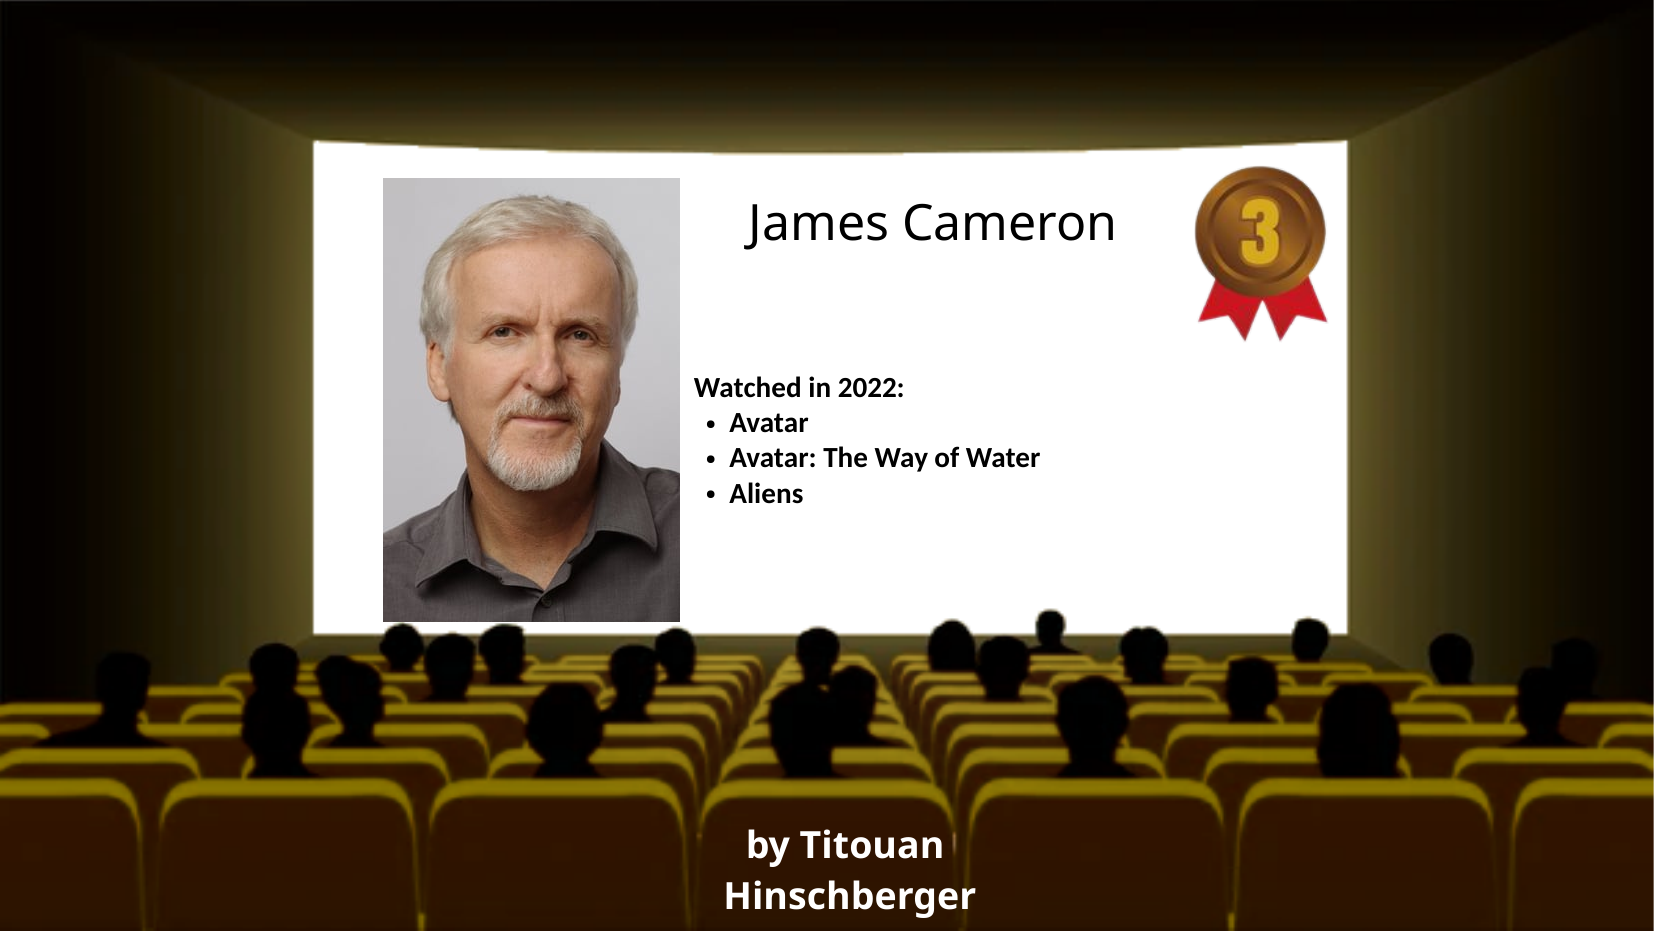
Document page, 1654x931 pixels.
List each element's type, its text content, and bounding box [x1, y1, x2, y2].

picture [0, 0, 1654, 931]
text_box James Cameron [680, 179, 1188, 265]
text_box Watched in 2022: Avatar Avatar: The Way of Water Aliens [680, 265, 1347, 621]
